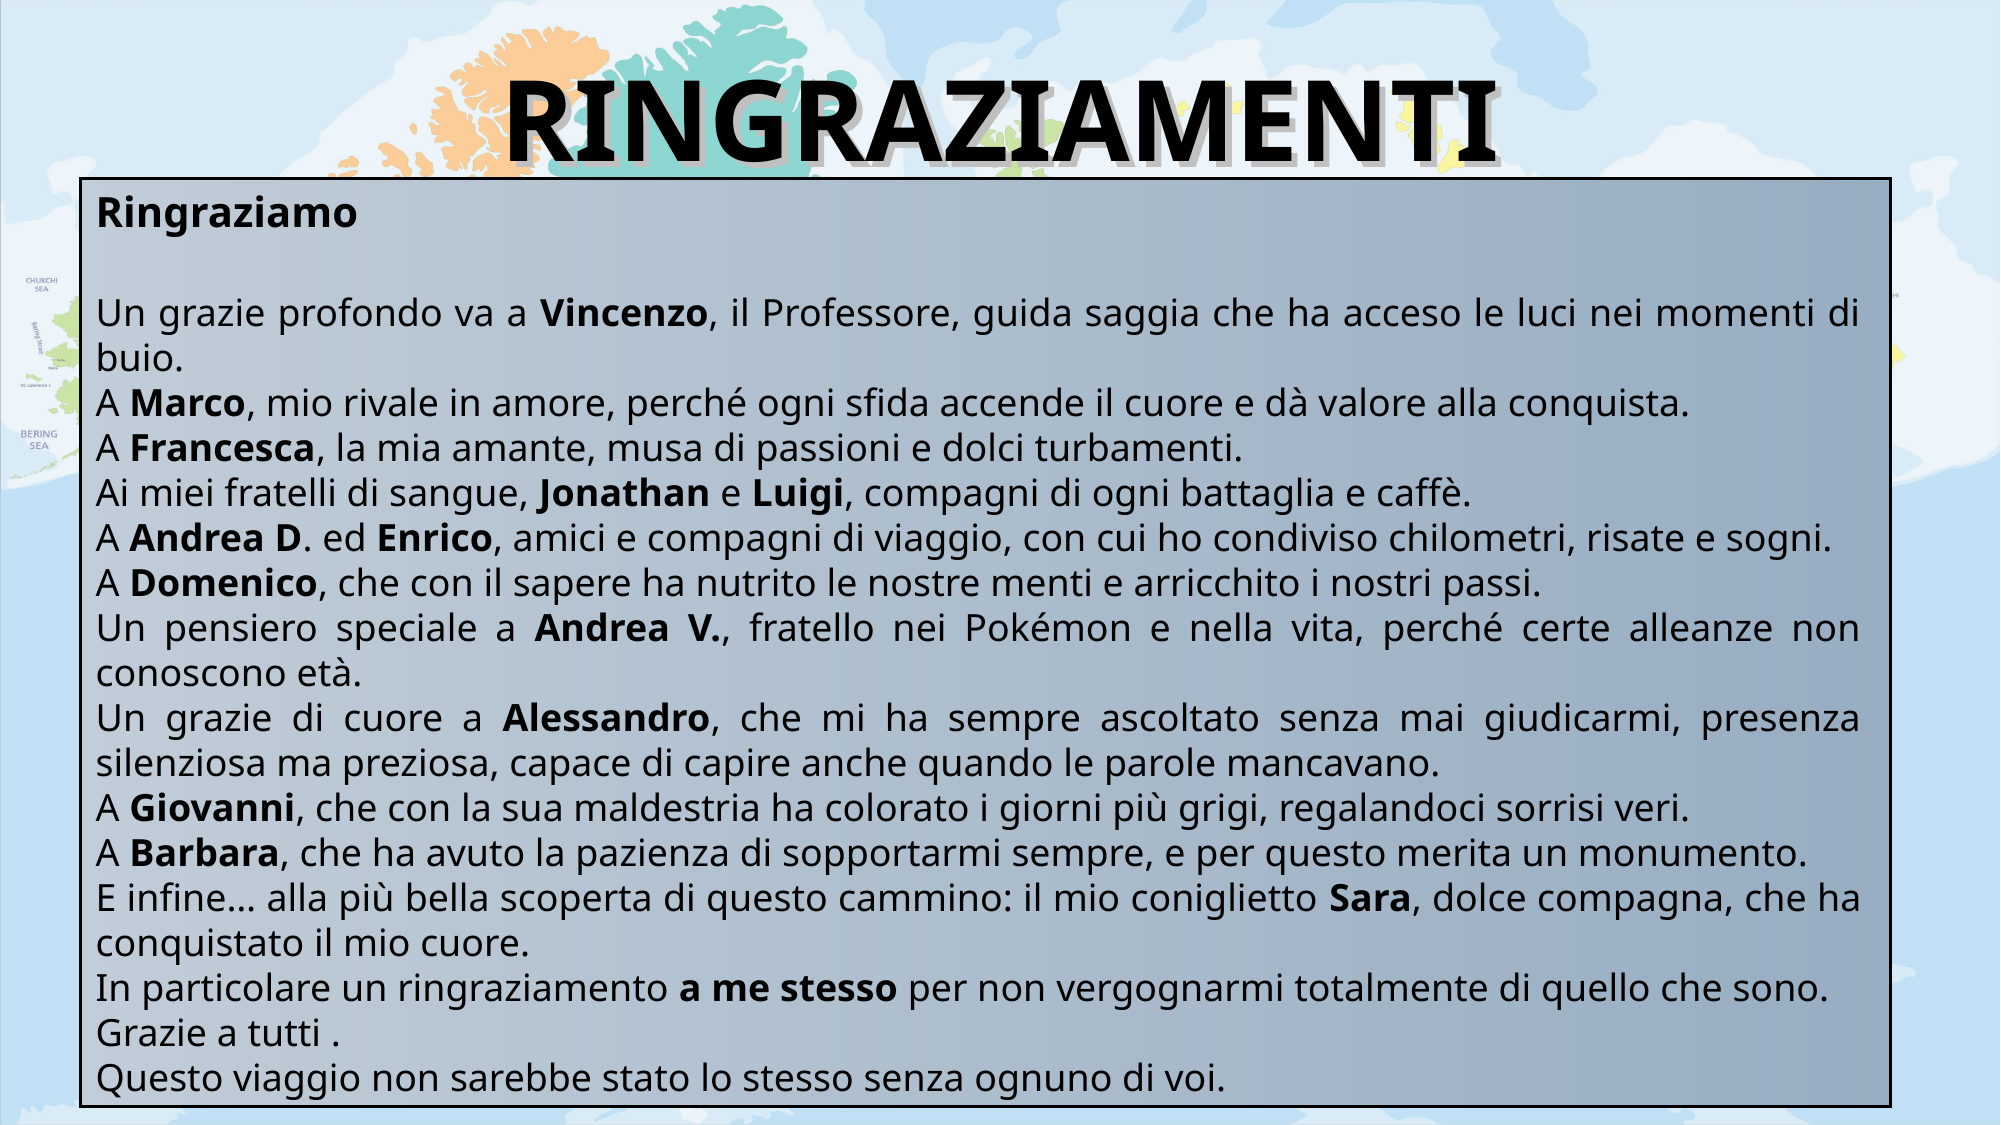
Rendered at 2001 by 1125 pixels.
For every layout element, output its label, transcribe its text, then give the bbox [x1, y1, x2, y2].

text_box RINGRAZIAMENTI [485, 42, 1515, 177]
text_box Ringraziamo Un grazie profondo va a Vincenzo, il Professore, guida saggia che ha acceso le luci nei momenti di buio. A Marco, mio rivale in amore, perché ogni sfida accende il cuore e dà valore alla conquista. A Francesca, la mia amante, musa di passioni e dolci turbamenti. Ai miei fratelli di sangue, Jonathan e Luigi, compagni di ogni battaglia e caffè. A Andrea D. ed Enrico, amici e compagni di viaggio, con cui ho condiviso chilometri, risate e sogni. A Domenico, che con il sapere ha nutrito le nostre menti e arricchito i nostri passi. Un pensiero speciale a Andrea V., fratello nei Pokémon e nella vita, perché certe alleanze non conoscono età. Un grazie di cuore a Alessandro, che mi ha sempre ascoltato senza mai giudicarmi, presenza silenziosa ma preziosa, capace di capire anche quando le parole mancavano. A Giovanni, che con la sua maldestria ha colorato i giorni più grigi, regalandoci sorrisi veri. A Barbara, che ha avuto la pazienza di sopportarmi sempre, e per questo merita un monumento. E infine… alla più bella scoperta di questo cammino: il mio coniglietto Sara, dolce compagna, che ha conquistato il mio cuore. In particolare un ringraziamento a me stesso per non vergognarmi totalmente di quello che sono. Grazie a tutti . Questo viaggio non sarebbe stato lo stesso senza ognuno di voi. [80, 178, 1891, 1025]
